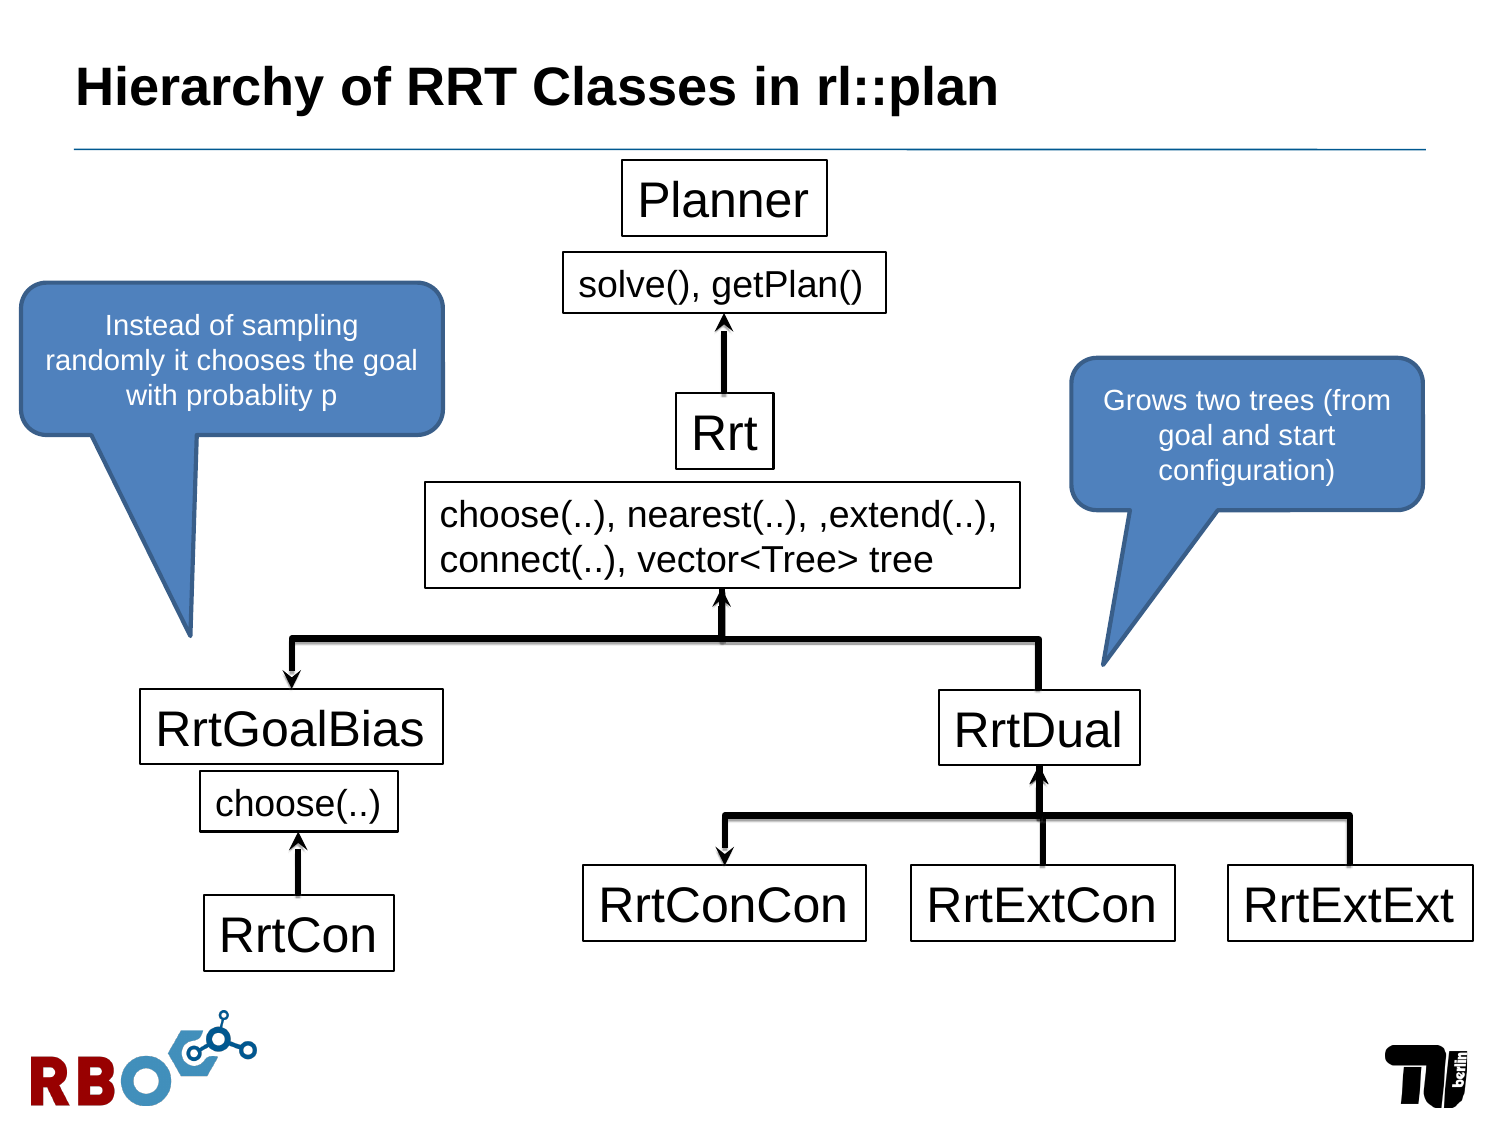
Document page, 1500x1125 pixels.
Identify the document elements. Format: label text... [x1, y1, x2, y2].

text_box RrtExtExt [1227, 865, 1473, 941]
text_box RrtGoalBias [140, 688, 443, 765]
text_box Planner [622, 160, 828, 236]
text_box RrtExtCon [911, 865, 1175, 941]
text_box Grows two trees (from goal and start configuration) [1071, 357, 1423, 665]
text_box choose(..) [199, 770, 398, 832]
picture [1377, 1045, 1468, 1108]
text_box RrtCon [203, 895, 395, 971]
title Hierarchy of RRT Classes in rl::plan [75, 51, 1425, 239]
text_box RrtConCon [583, 865, 867, 941]
text_box Instead of sampling randomly it chooses the goal with probablity p [21, 282, 443, 637]
text_box choose(..), nearest(..), ,extend(..), connect(..), vector<Tree> tree [424, 482, 1020, 589]
text_box solve(), getPlan() [563, 252, 887, 313]
text_box Rrt [675, 393, 774, 469]
text_box RrtDual [938, 689, 1141, 766]
picture [31, 1010, 257, 1106]
